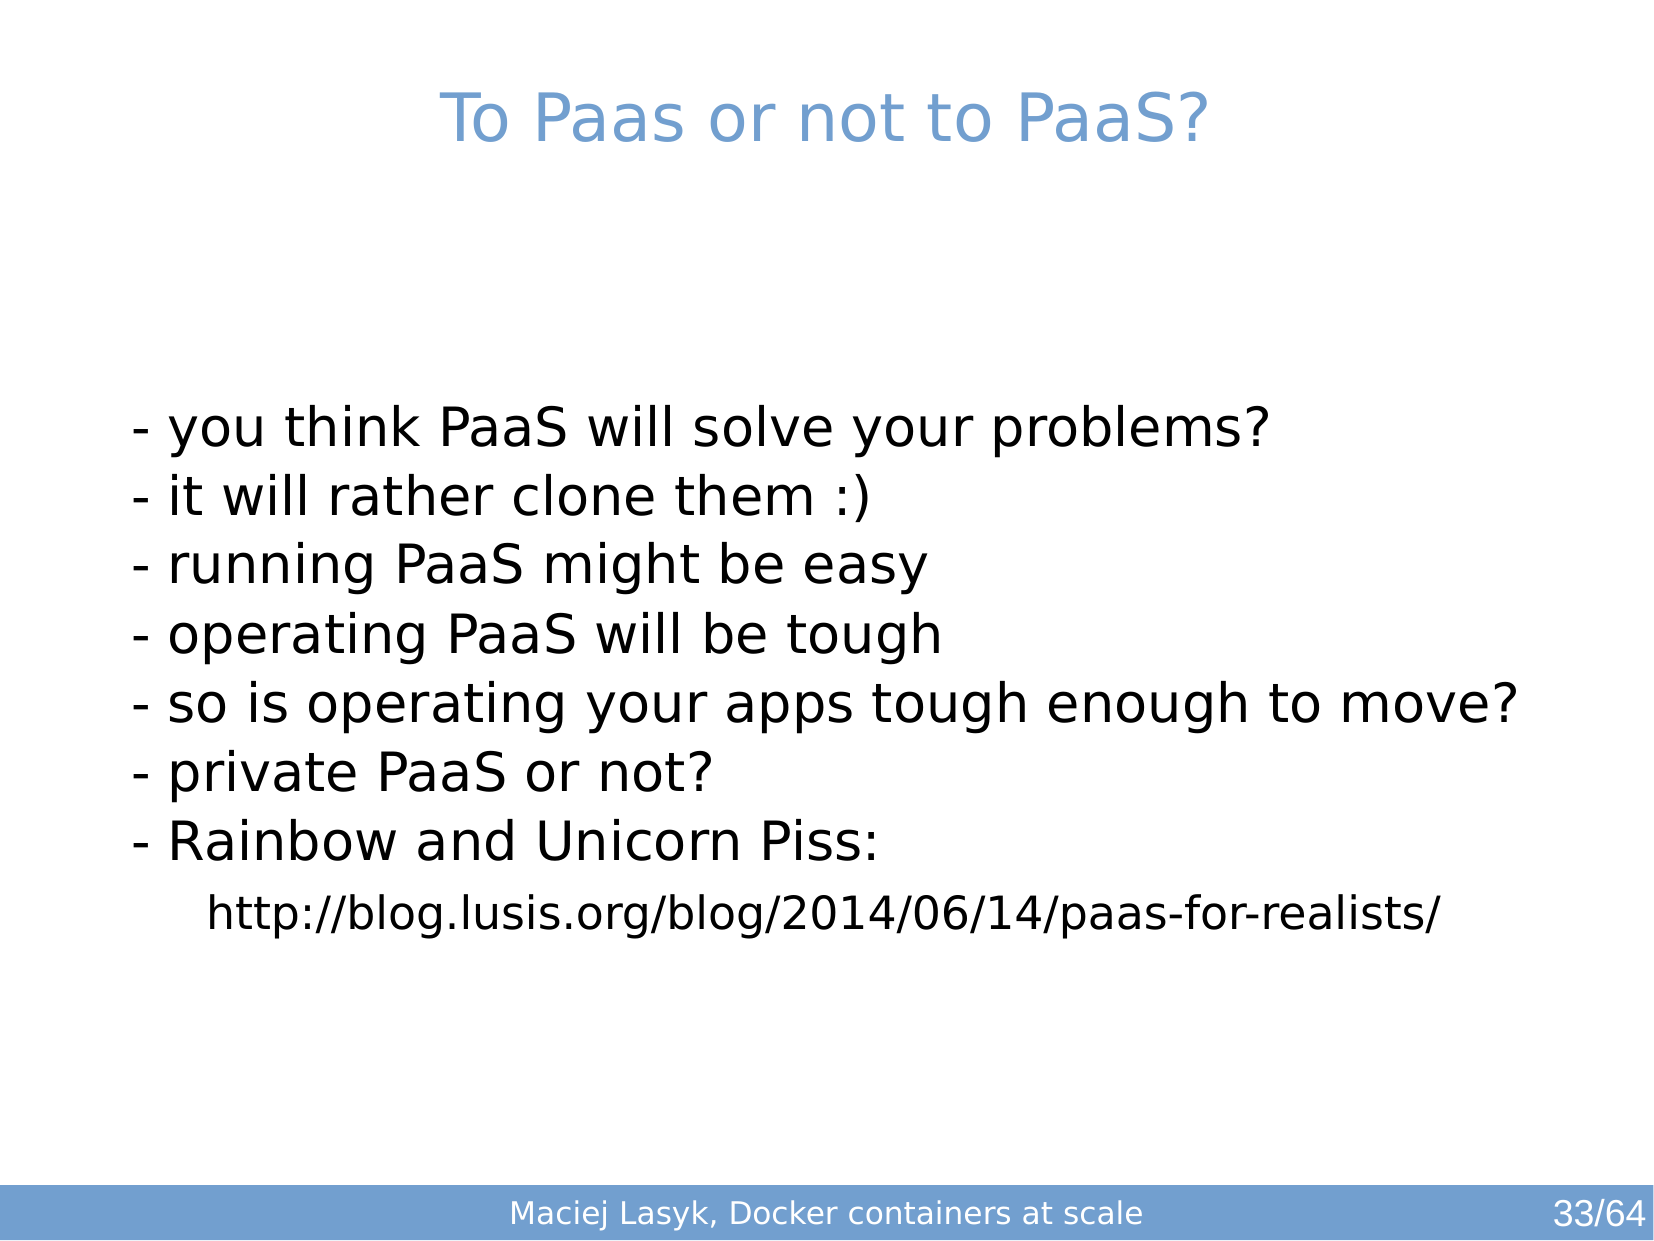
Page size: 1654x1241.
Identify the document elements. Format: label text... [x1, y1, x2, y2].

text_box Maciej Lasyk, Docker containers at scale [494, 1188, 1160, 1240]
text_box 33/64 [1527, 1185, 1654, 1241]
text_box To Paas or not to PaaS? [426, 72, 1228, 166]
text_box - you think PaaS will solve your problems? - it will rather clone them :) - running PaaS might be easy - operating PaaS will be tough - so is operating your apps tough enough to move? - private PaaS or not? - Rainbow and Unicorn Piss: http://blog.lusis.org/blog/2014/06/14/paas-for-realists/ [116, 388, 1538, 950]
text_box [0, 1185, 1527, 1241]
